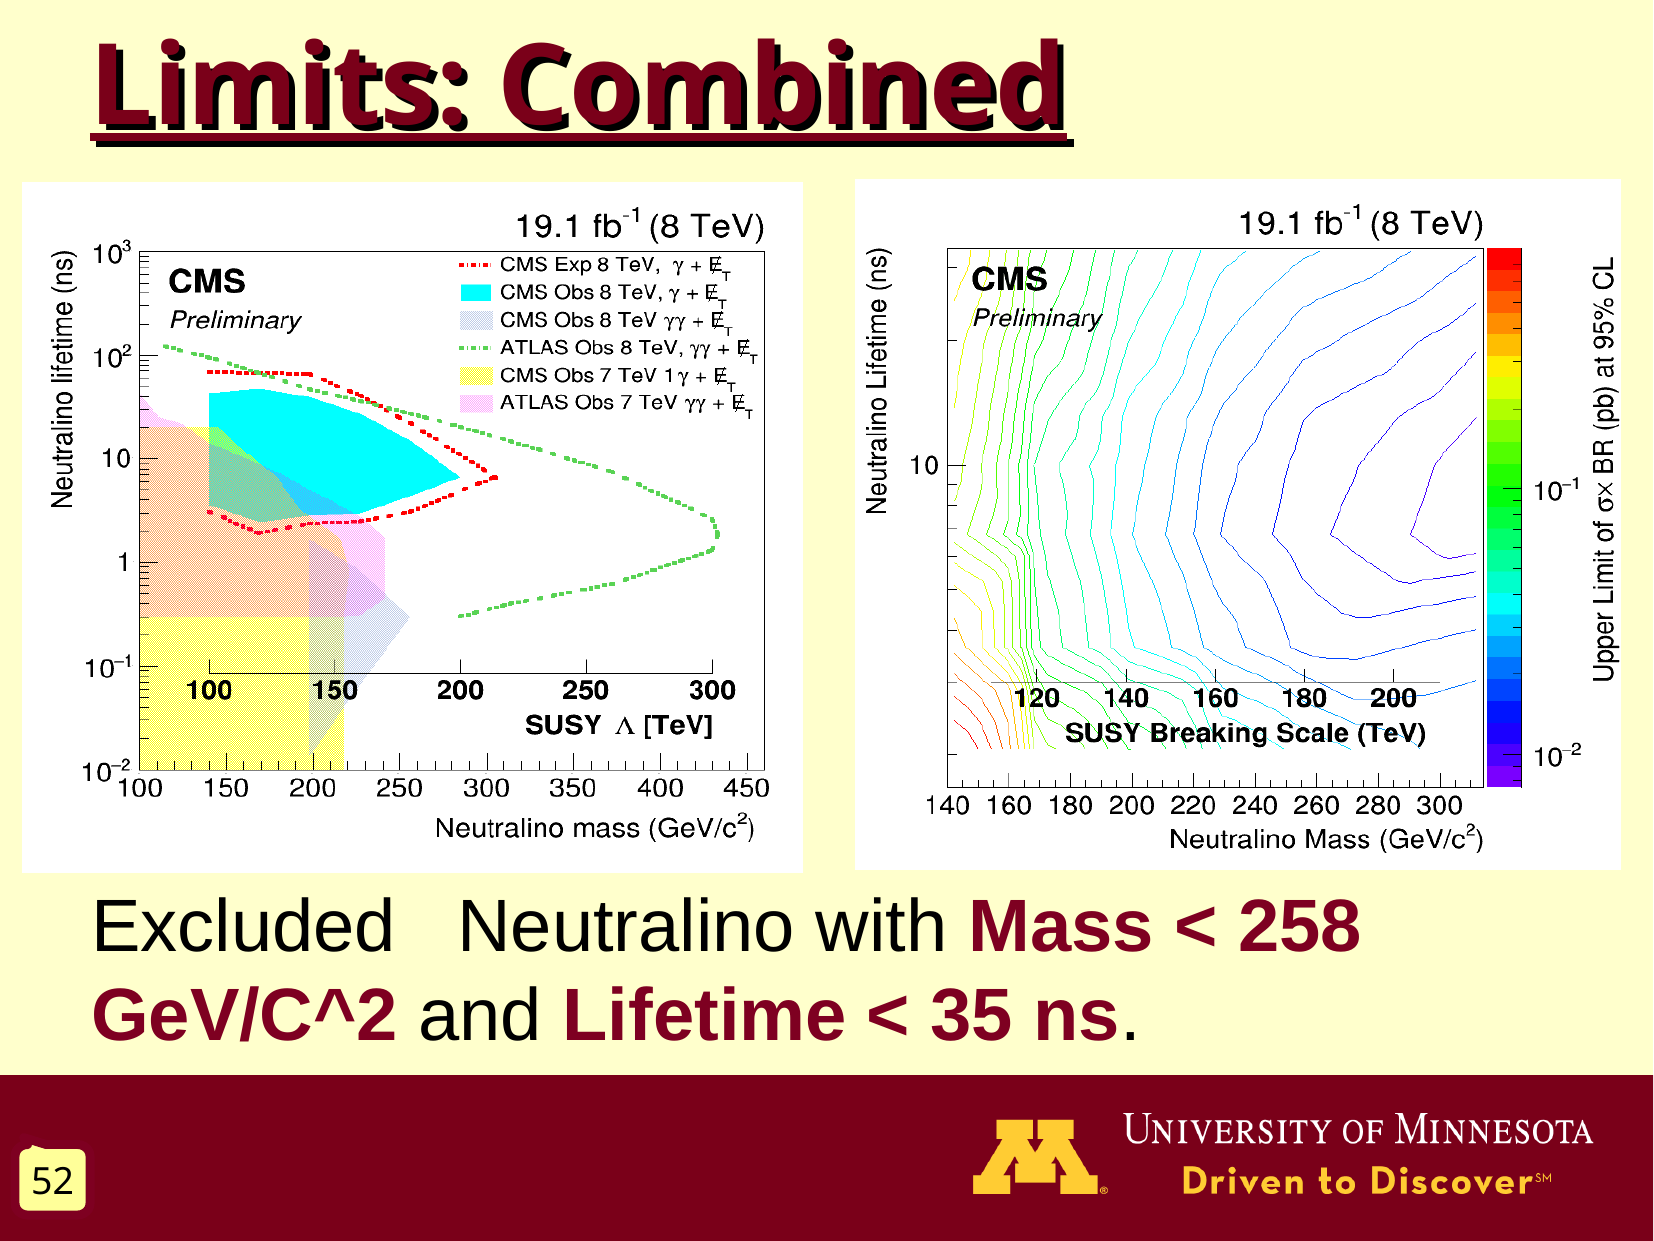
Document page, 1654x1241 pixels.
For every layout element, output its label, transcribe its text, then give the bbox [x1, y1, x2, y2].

title Limits: Combined [75, 4, 1606, 155]
picture [855, 179, 1621, 871]
list Excluded Neutralino with Mass < 258 GeV/C^2 and Lifetime < 35 ns. [30, 870, 1653, 1066]
picture [22, 182, 803, 873]
picture [0, 1075, 1654, 1241]
text_box 52 [15, 1137, 91, 1216]
